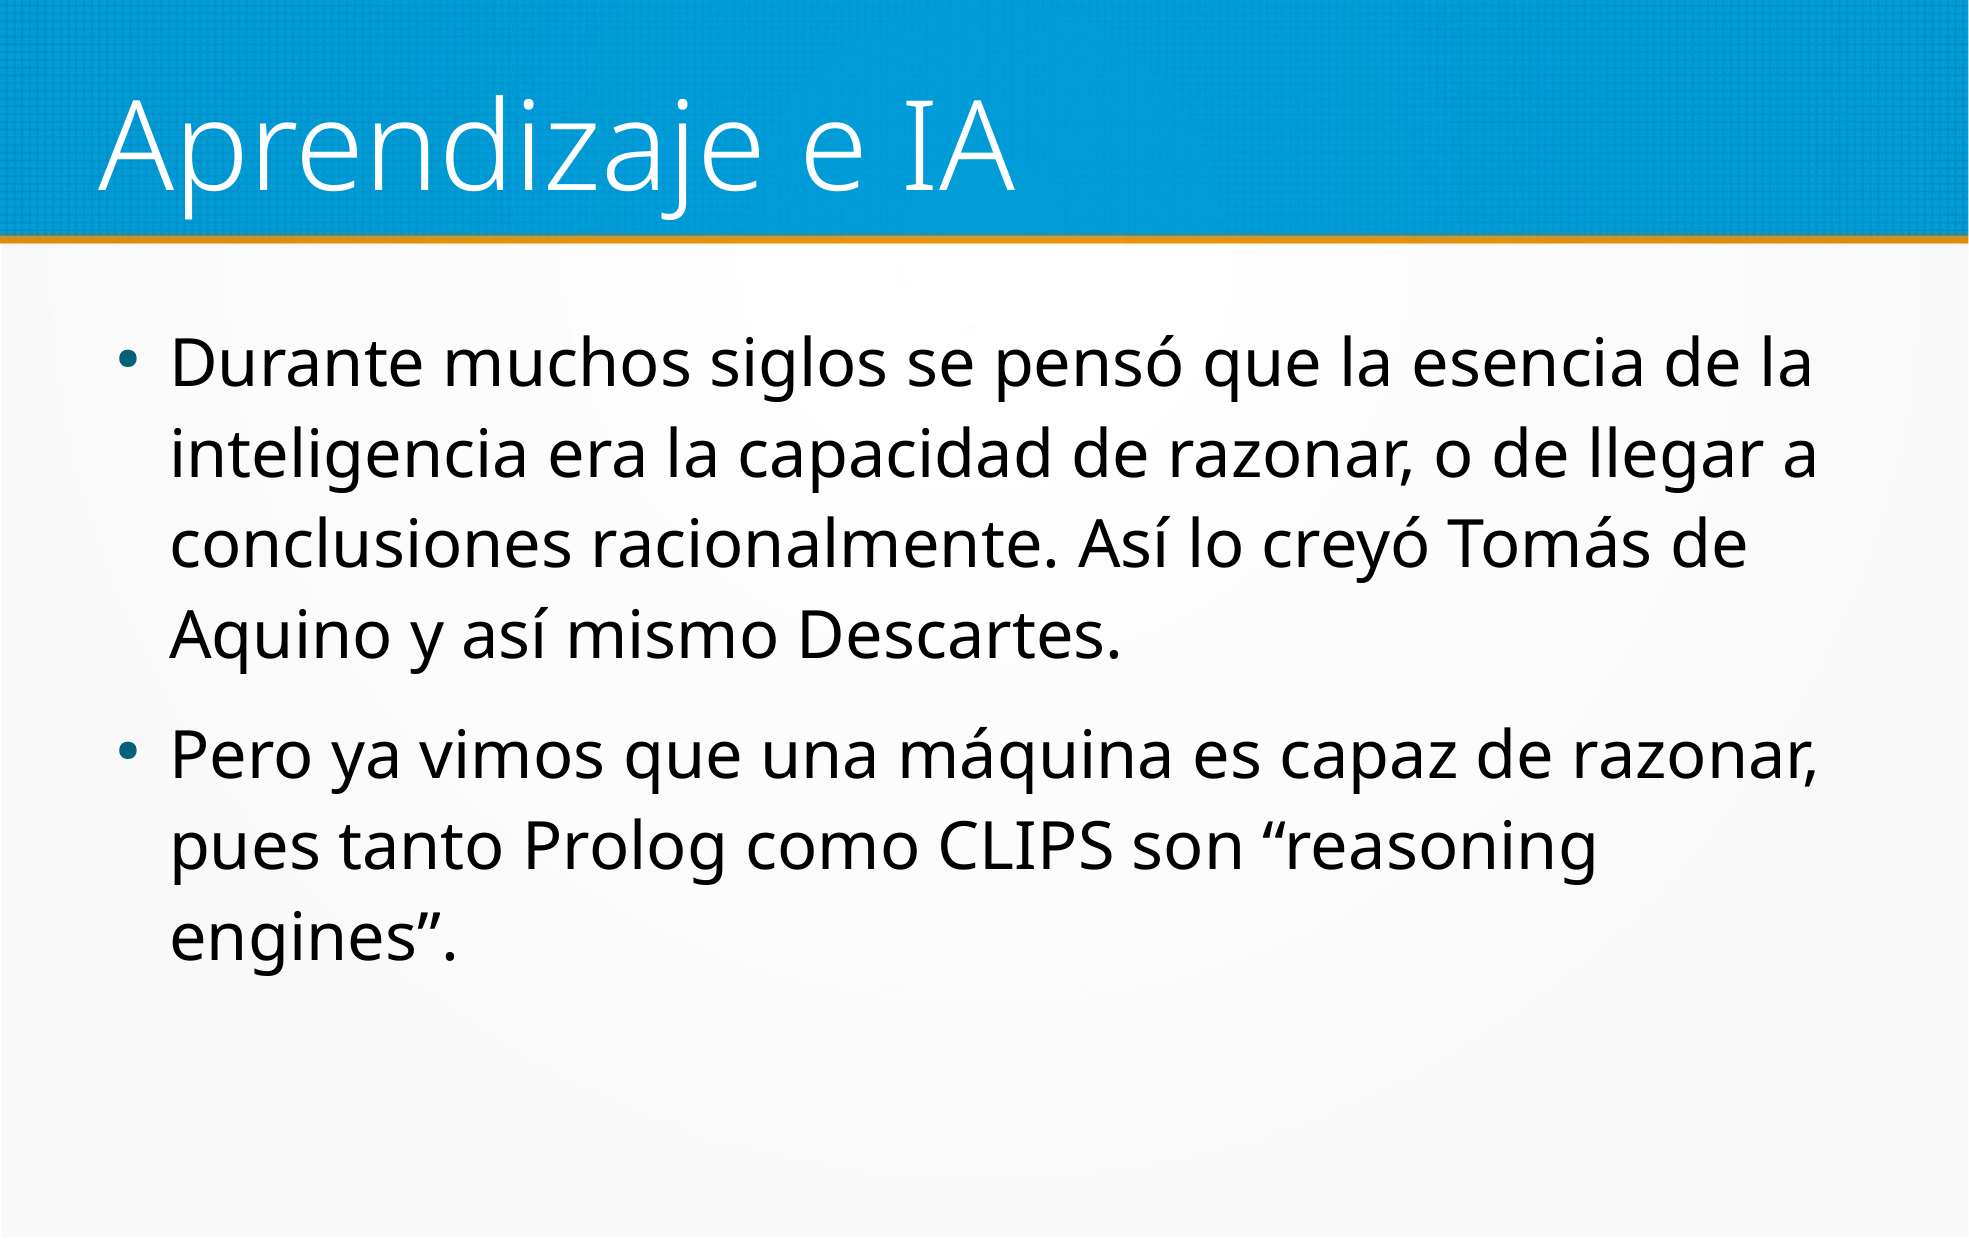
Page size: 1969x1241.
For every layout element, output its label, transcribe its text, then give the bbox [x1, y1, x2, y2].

list Durante muchos siglos se pensó que la esencia de la inteligencia era la capacidad de razonar, o de llegar a conclusiones racionalmente. Así lo creyó Tomás de Aquino y así mismo Descartes. Pero ya vimos que una máquina es capaz de razonar, pues tanto Prolog como CLIPS son “reasoning engines”. [98, 315, 1861, 1081]
picture [0, 233, 1969, 1241]
title Aprendizaje e IA [98, 19, 1870, 227]
